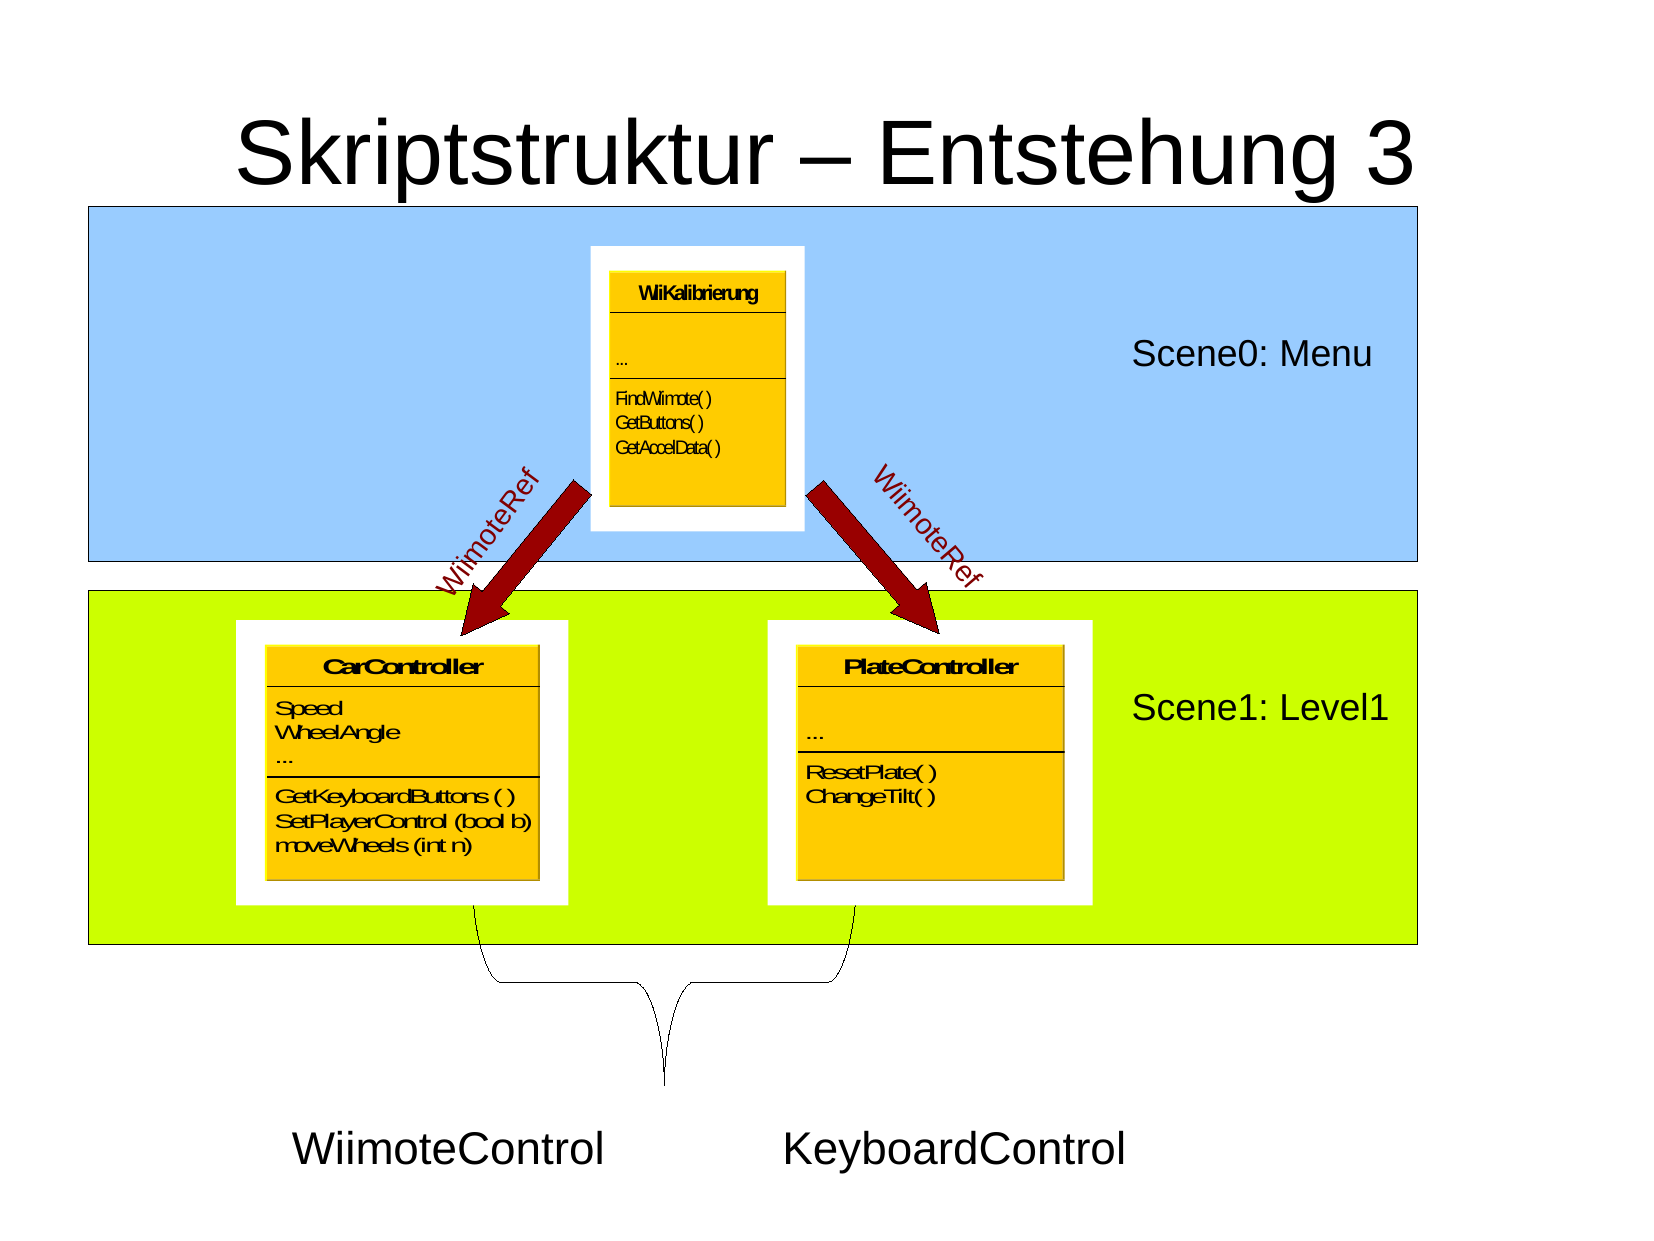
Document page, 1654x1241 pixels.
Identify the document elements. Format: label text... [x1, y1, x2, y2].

text_box KeyboardControl [767, 1115, 1142, 1182]
text_box WiimoteRef [850, 442, 1004, 612]
picture [236, 620, 569, 906]
text_box [88, 206, 1418, 945]
text_box Scene0: Menu [1116, 324, 1388, 382]
text_box WiimoteRef [414, 446, 562, 621]
picture [590, 246, 805, 532]
picture [767, 620, 1093, 906]
text_box Scene1: Level1 [1116, 679, 1405, 737]
text_box WiimoteControl [277, 1115, 621, 1182]
title Skriptstruktur – Entstehung 3 [82, 49, 1571, 257]
